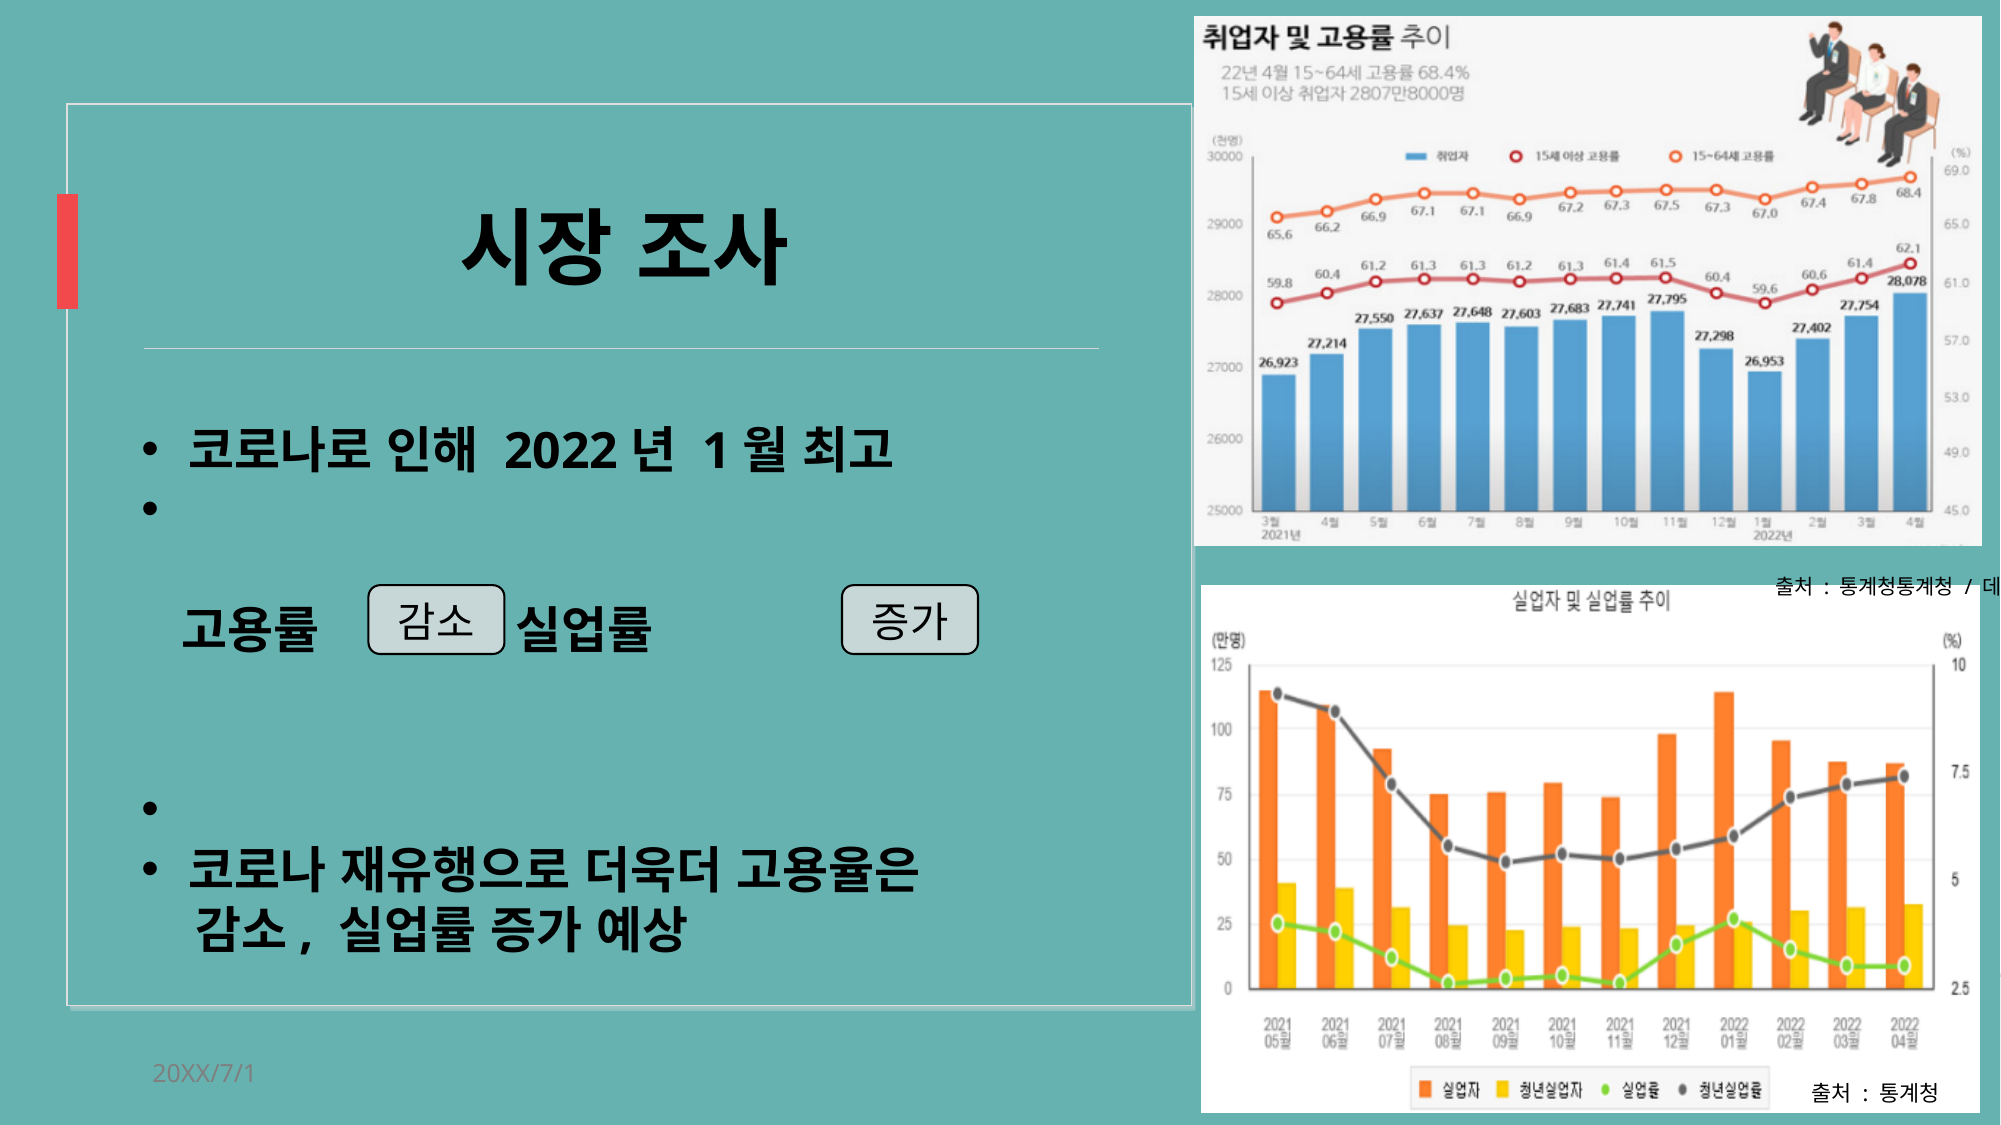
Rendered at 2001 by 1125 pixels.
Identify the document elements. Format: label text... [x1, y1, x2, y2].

text_box [0, 0, 2000, 1125]
title 시장 조사 [445, 161, 843, 343]
picture [1201, 585, 1980, 1113]
text_box 출처 : 통계청통계청 / 데한데일리 [1610, 566, 2000, 608]
text_box 증가 [842, 585, 979, 654]
text_box 출처 : 통계청 [1796, 1071, 1983, 1115]
slide_number 20XX/7/1 [137, 1042, 448, 1103]
text_box 코로나로 인해 2022년 1월 최고 고용률 실업률 코로나 재유행으로 더욱더 고용율은 감소, 실업률 증가 예상 [126, 410, 1160, 1032]
picture [1194, 16, 1982, 546]
text_box 감소 [368, 585, 505, 654]
